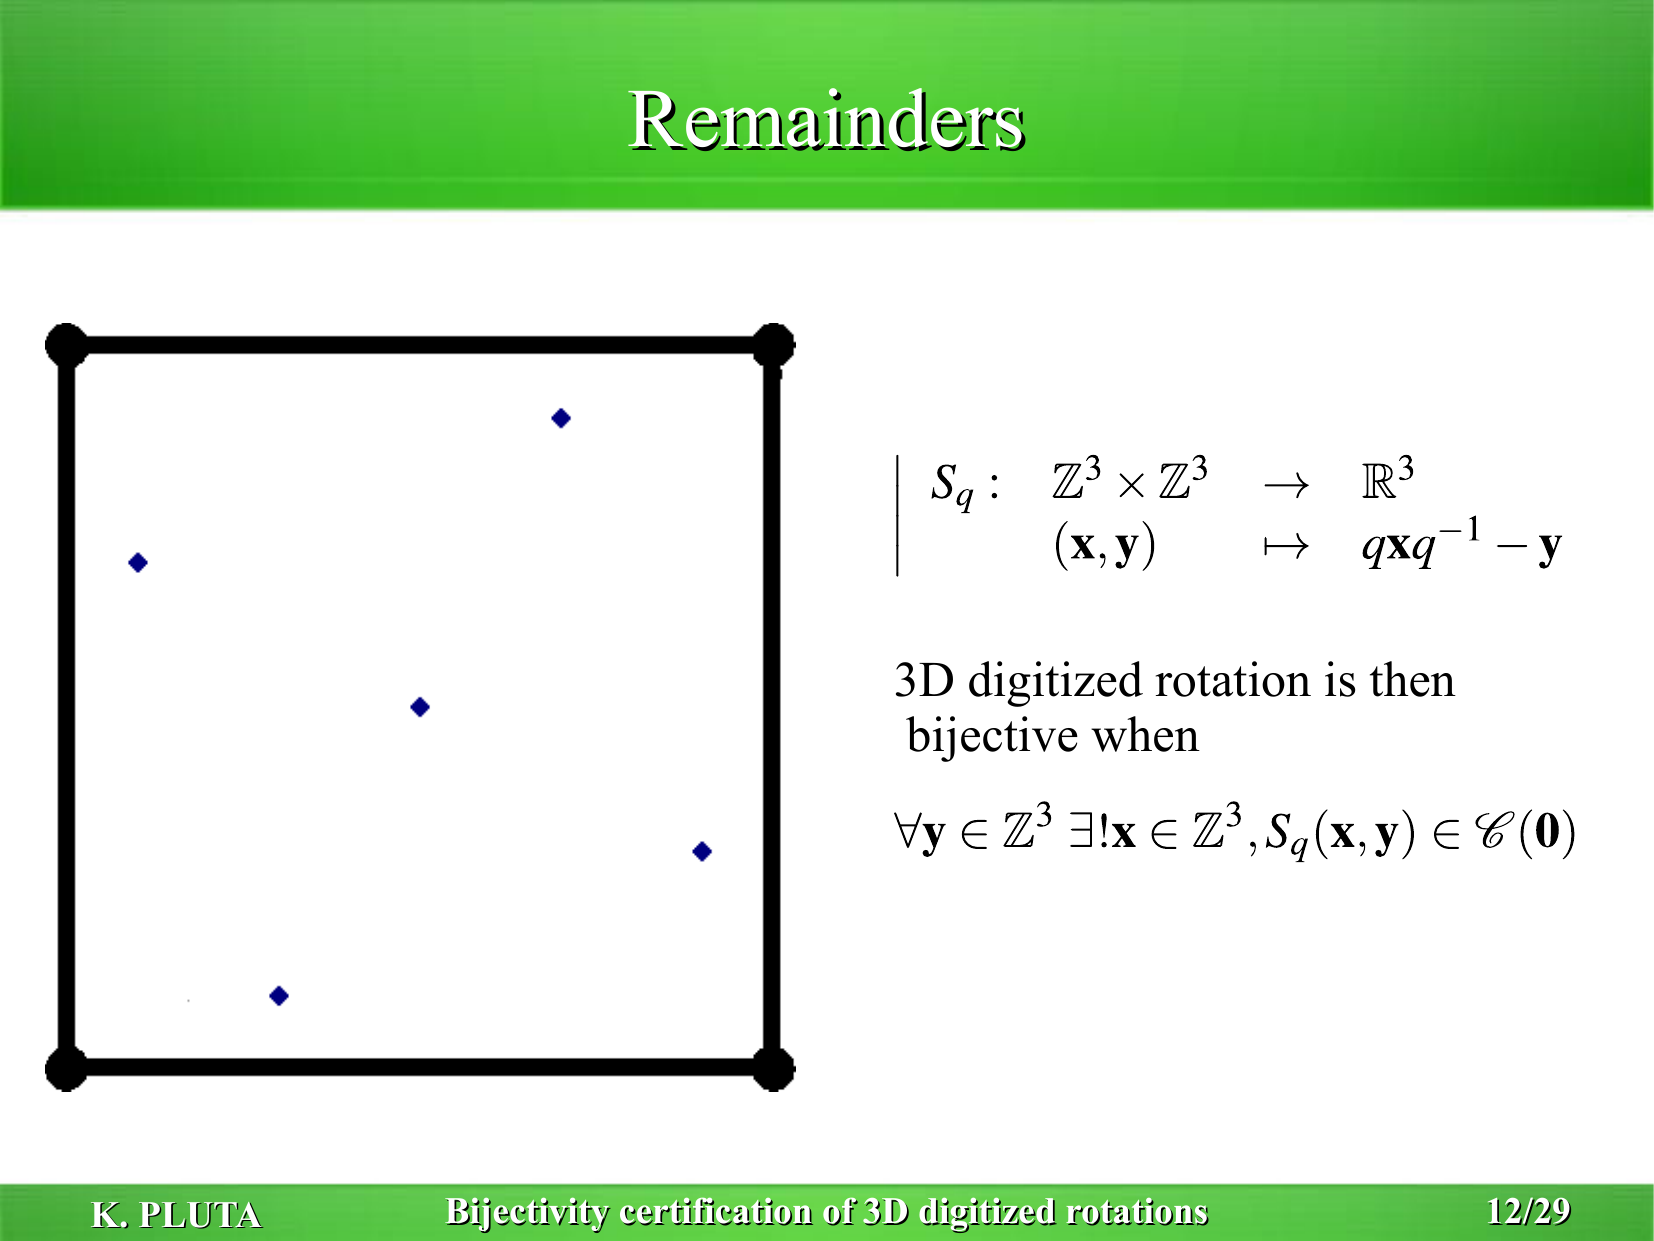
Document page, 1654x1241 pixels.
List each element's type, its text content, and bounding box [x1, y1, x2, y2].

text_box [894, 801, 1580, 863]
text_box [889, 454, 1564, 577]
picture [0, 0, 1654, 1241]
title Remainders [82, 47, 1571, 189]
text_box 3D digitized rotation is then bijective when [879, 644, 1576, 770]
